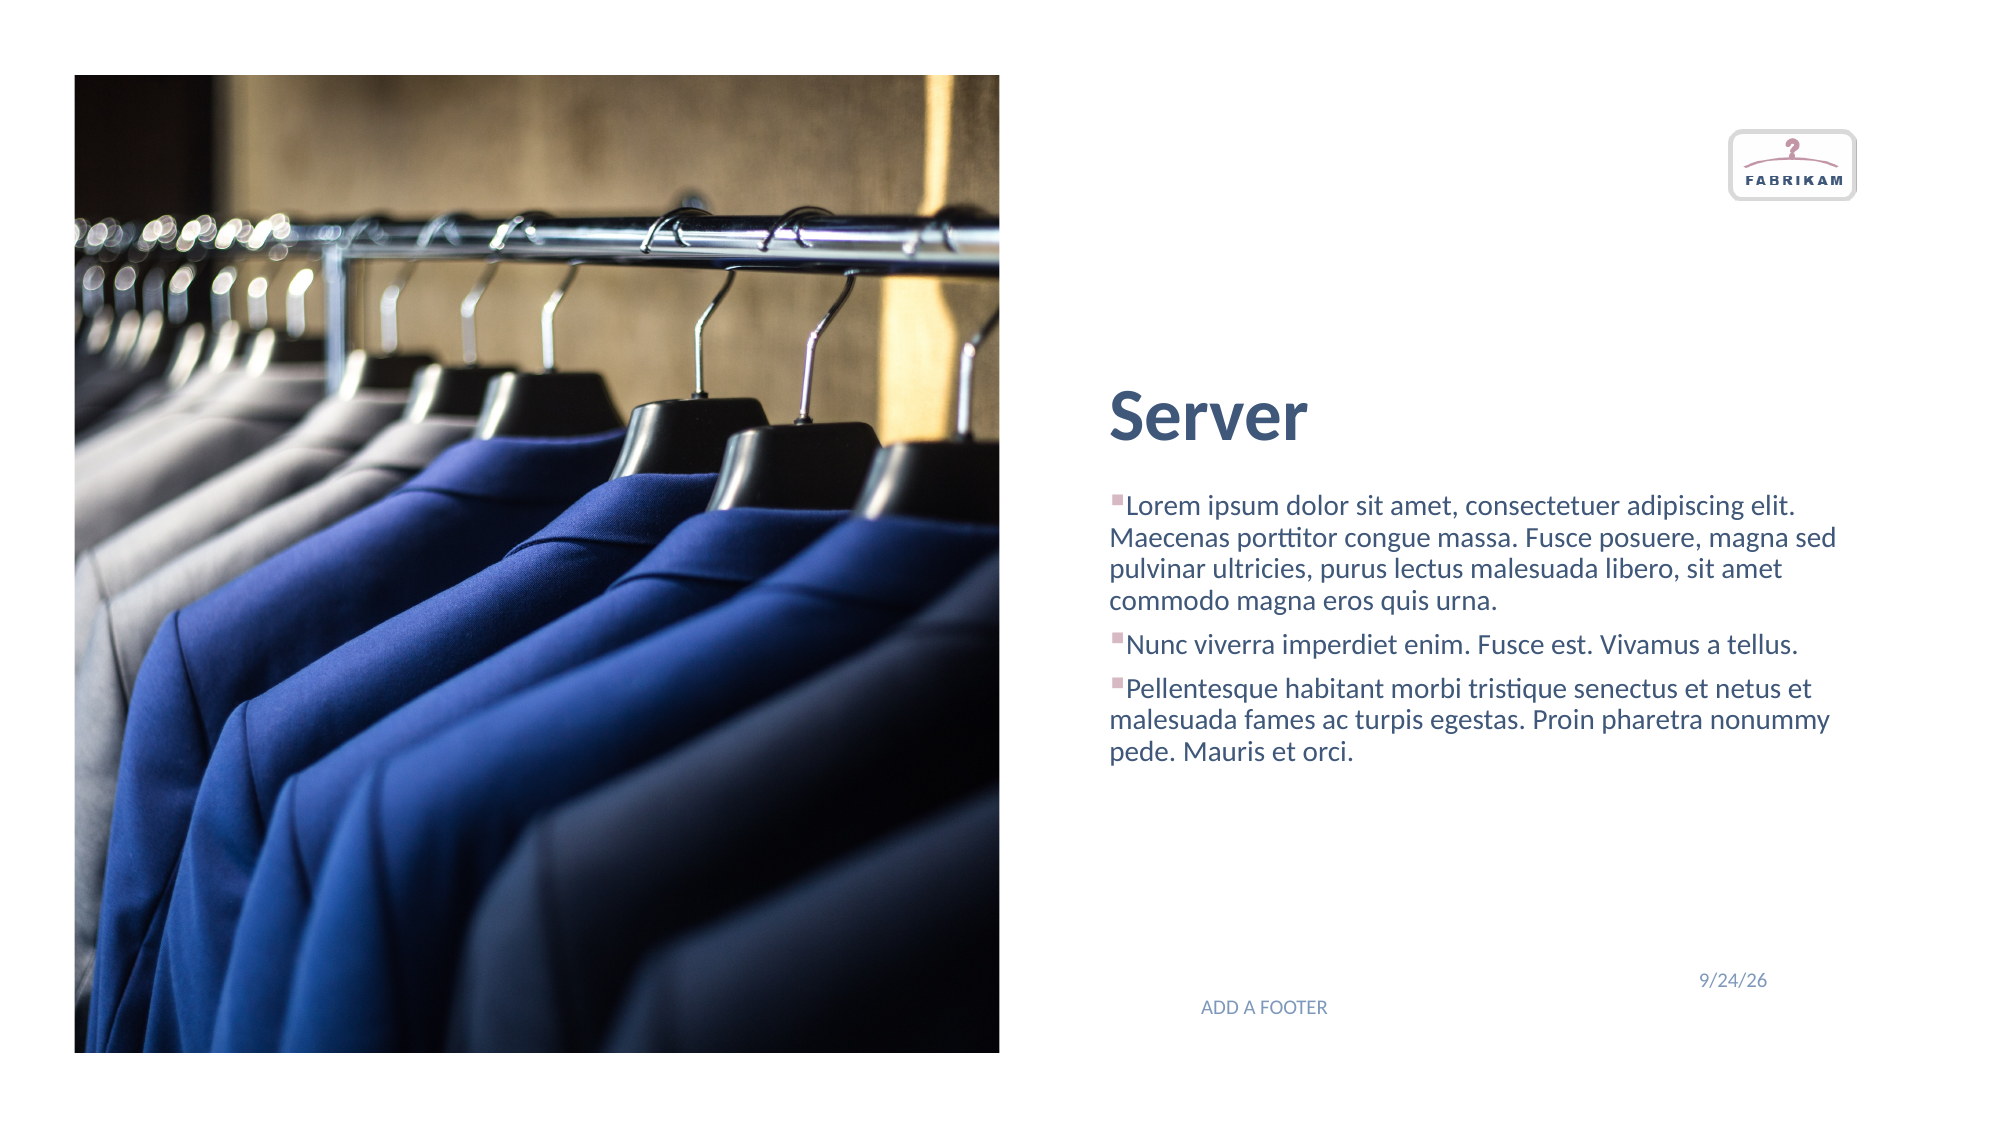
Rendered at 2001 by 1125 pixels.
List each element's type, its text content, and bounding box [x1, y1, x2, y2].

picture [1728, 129, 1857, 201]
list Lorem ipsum dolor sit amet, consectetuer adipiscing elit. Maecenas porttitor congue massa. Fusce posuere, magna sed pulvinar ultricies, purus lectus malesuada libero, sit amet commodo magna eros quis urna. Nunc viverra imperdiet enim. Fusce est. Vivamus a tellus. Pellentesque habitant morbi tristique senectus et netus et malesuada fames ac turpis egestas. Proin pharetra nonummy pede. Mauris et orci. [1103, 490, 1856, 896]
title Server [1103, 371, 1856, 460]
text_box 2019/5/22 [1683, 953, 1862, 992]
text_box ADD A FOOTER [1186, 993, 1862, 1033]
picture [74, 75, 1000, 1053]
